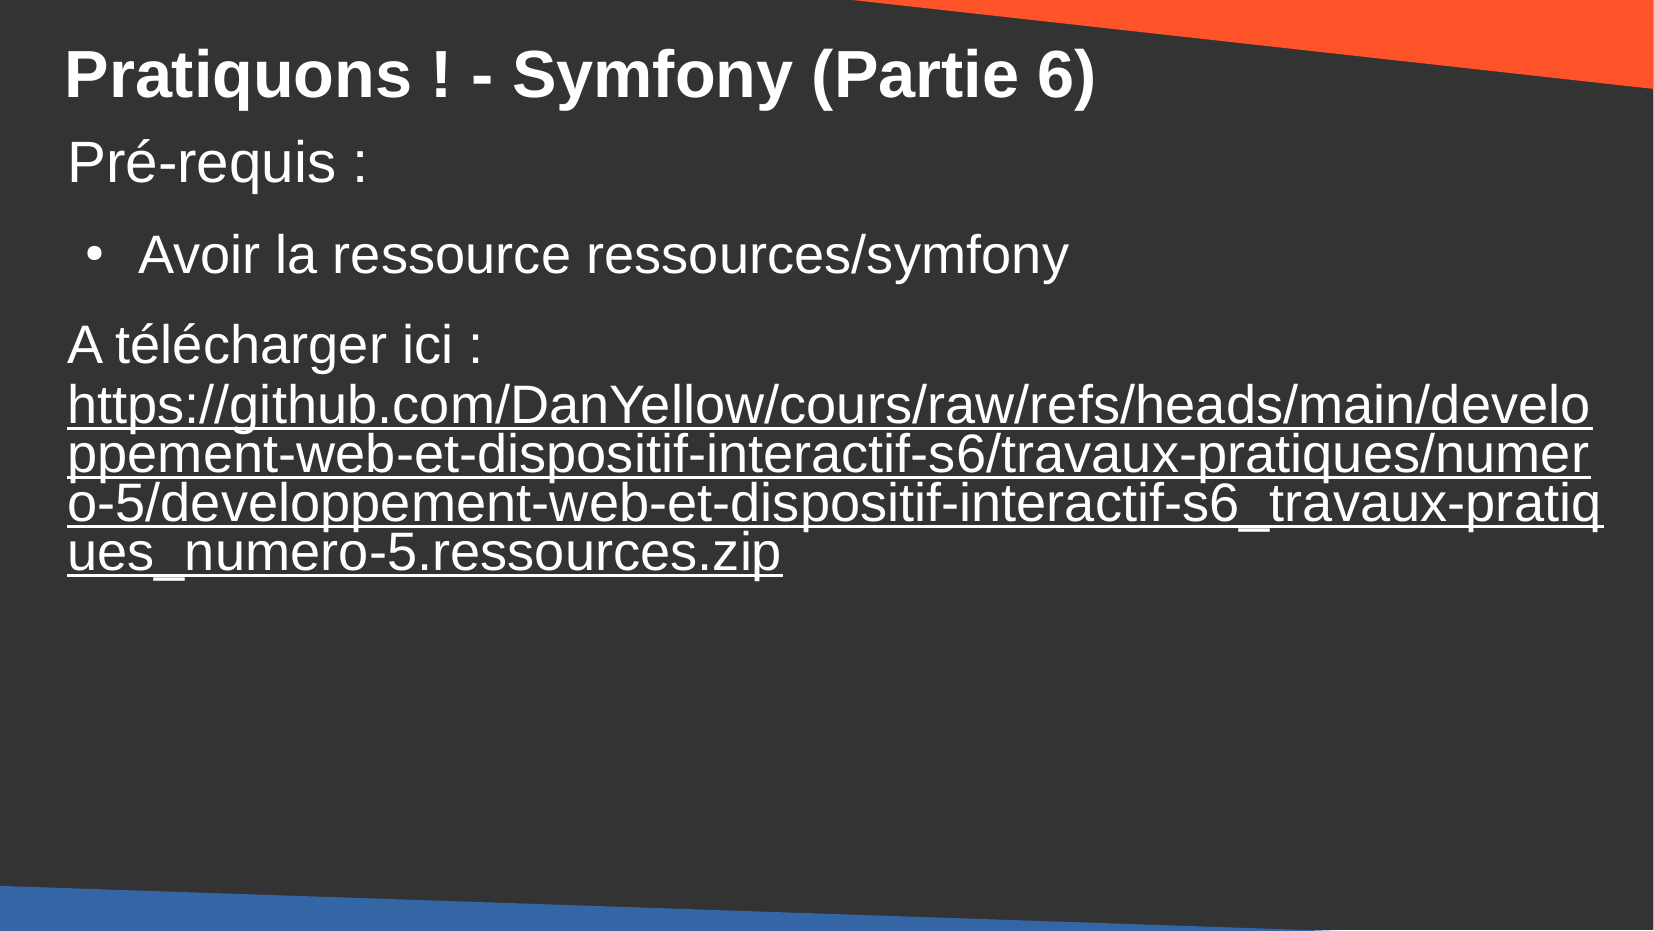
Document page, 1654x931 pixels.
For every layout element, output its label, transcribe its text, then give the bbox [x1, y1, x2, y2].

text_box [852, 0, 1654, 89]
list Pré-requis : Avoir la ressource ressources/symfony A télécharger ici :https://github.com/DanYellow/cours/raw/refs/heads/main/developpement-web-et-dispositif-interactif-s6/travaux-pratiques/numero-5/developpement-web-et-dispositif-interactif-s6_travaux-pratiques_numero-5.ressources.zip [67, 129, 1607, 615]
text_box [0, 885, 1337, 931]
title Pratiquons ! - Symfony (Partie 6) [64, 37, 1553, 114]
